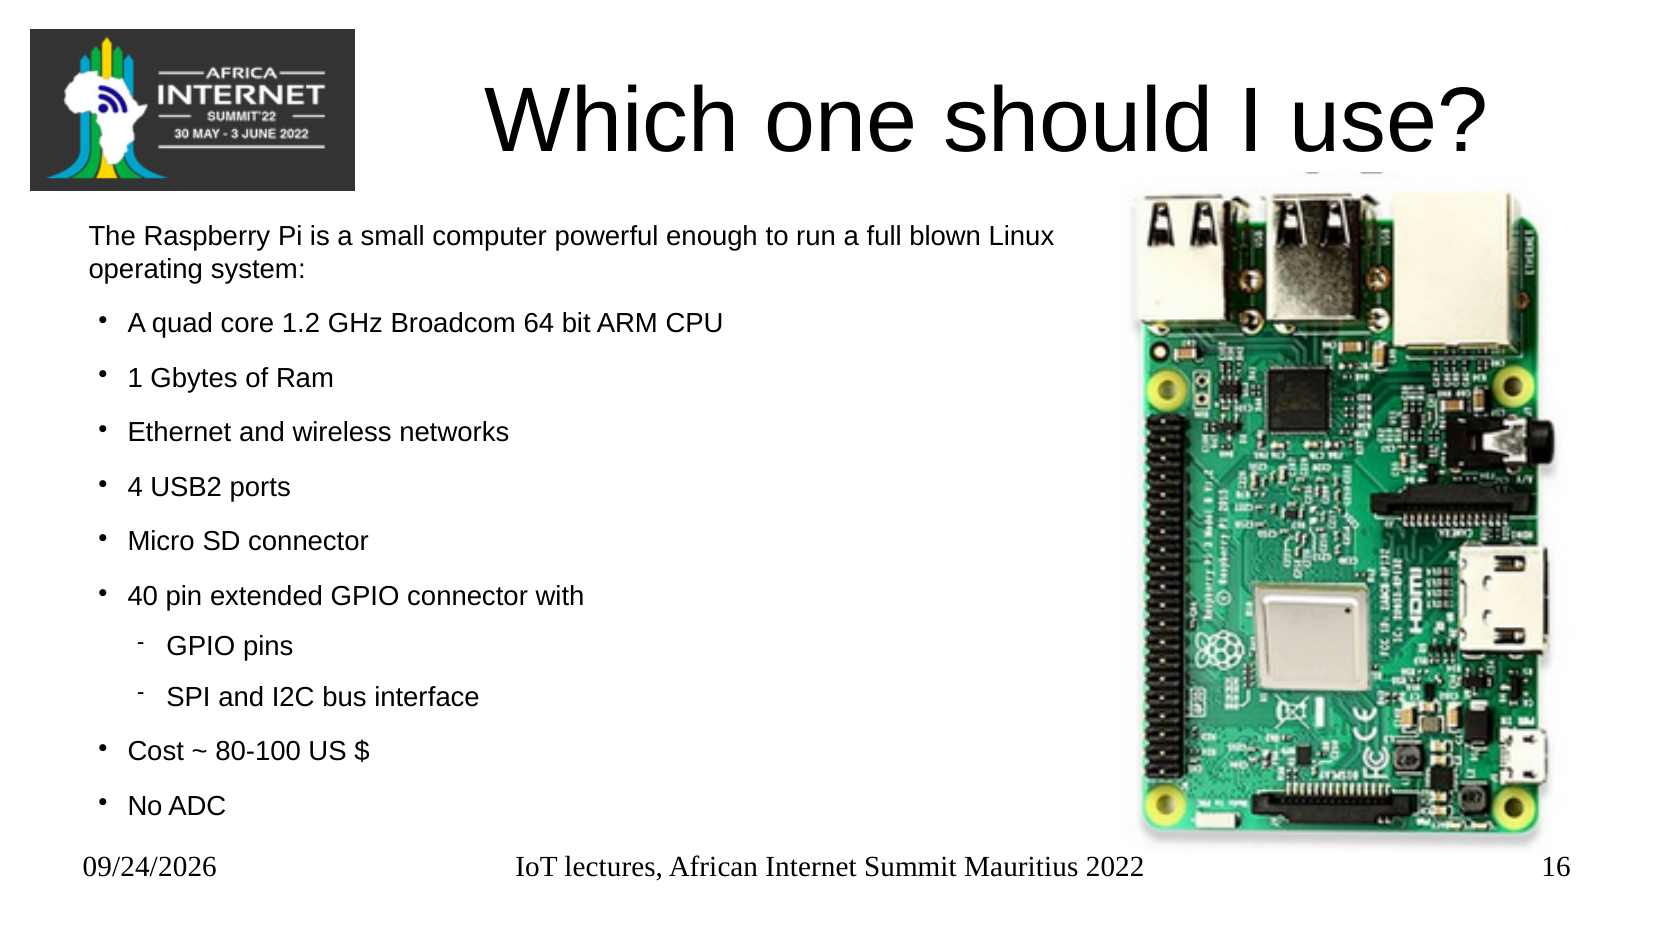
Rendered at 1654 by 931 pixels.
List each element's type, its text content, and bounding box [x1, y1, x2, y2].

title Which one should I use? [403, 37, 1571, 193]
picture [1094, 172, 1575, 853]
list The Raspberry Pi is a small computer powerful enough to run a full blown Linux operating system: A quad core 1.2 GHz Broadcom 64 bit ARM CPU 1 Gbytes of Ram Ethernet and wireless networks 4 USB2 ports Micro SD connector 40 pin extended GPIO connector with GPIO pins SPI and I2C bus interface Cost ~ 80-100 US $ No ADC [88, 217, 1094, 827]
picture [30, 29, 355, 191]
